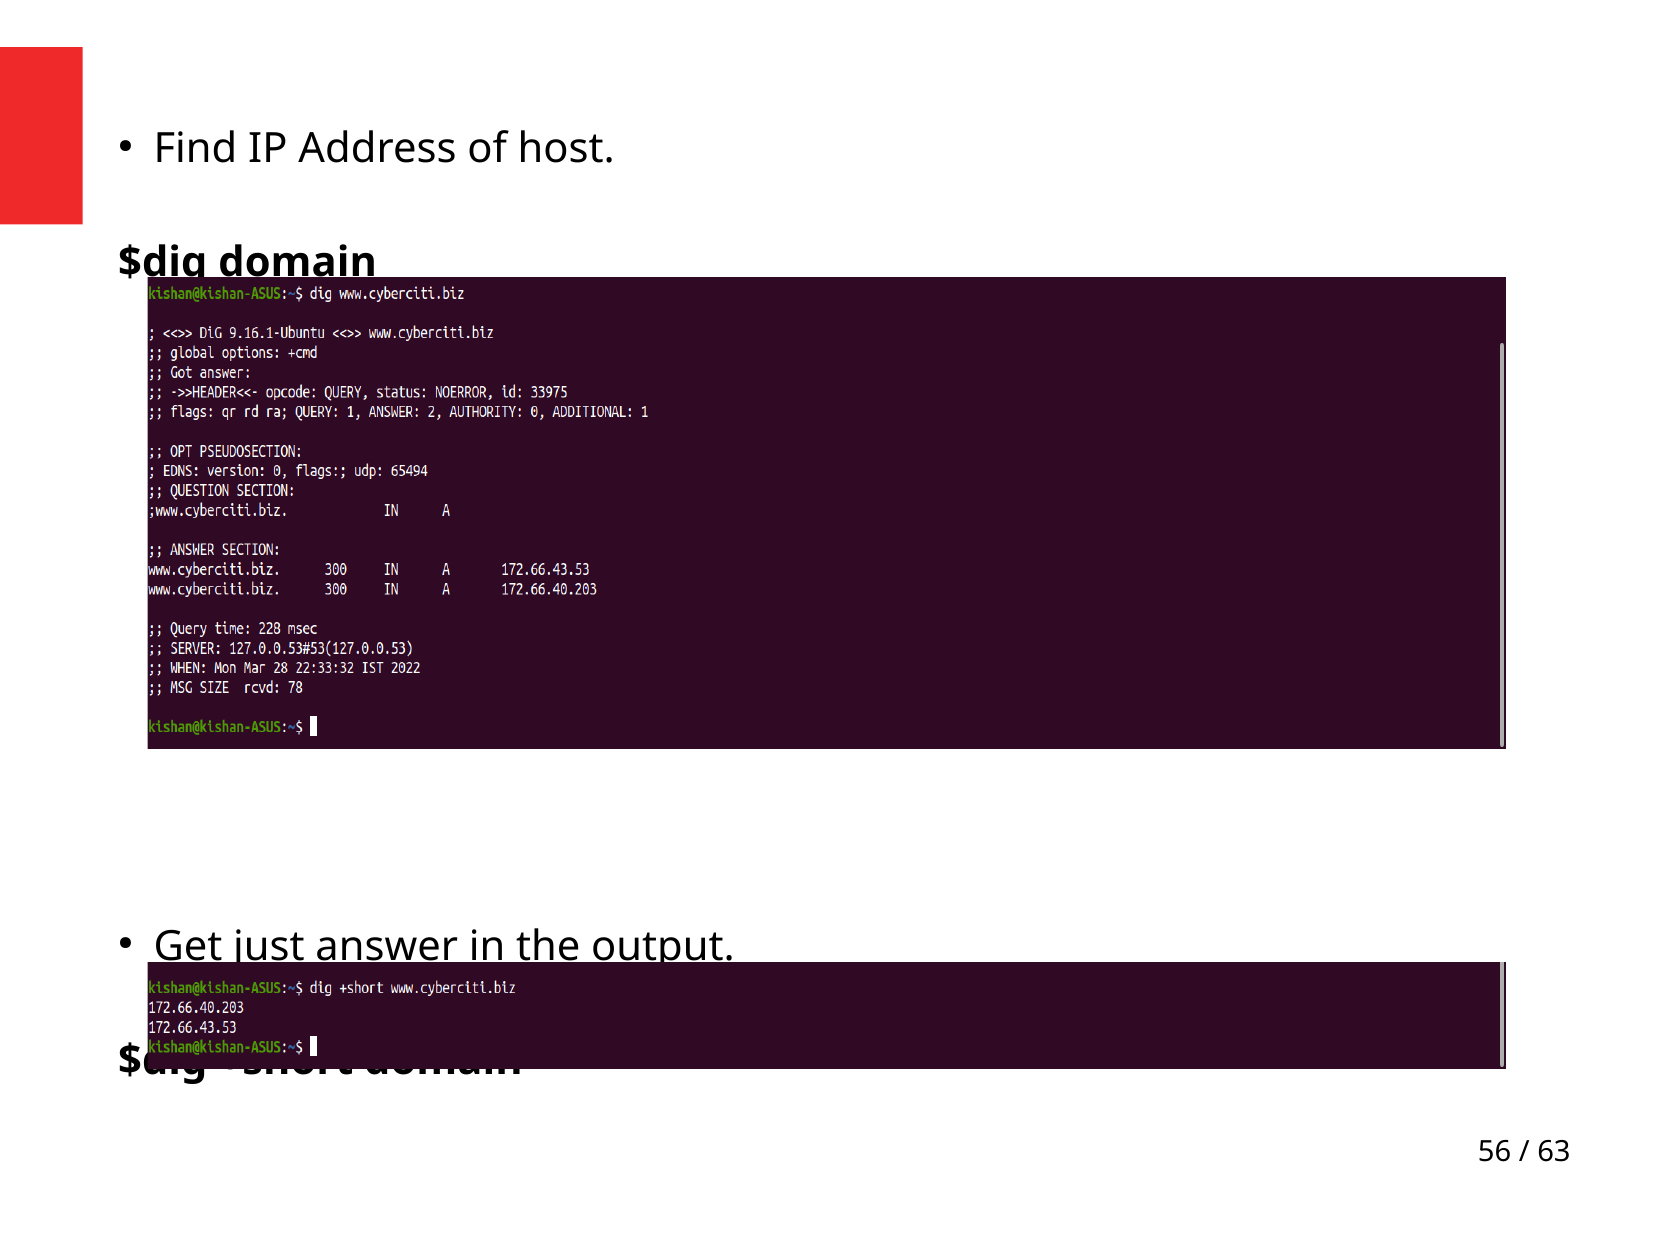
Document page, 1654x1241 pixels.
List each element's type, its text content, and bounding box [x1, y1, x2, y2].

picture [147, 277, 1506, 749]
picture [147, 962, 1506, 1069]
subtitle Find IP Address of host. $dig domain Get just answer in the output. $dig +short domain [118, 118, 1536, 1241]
